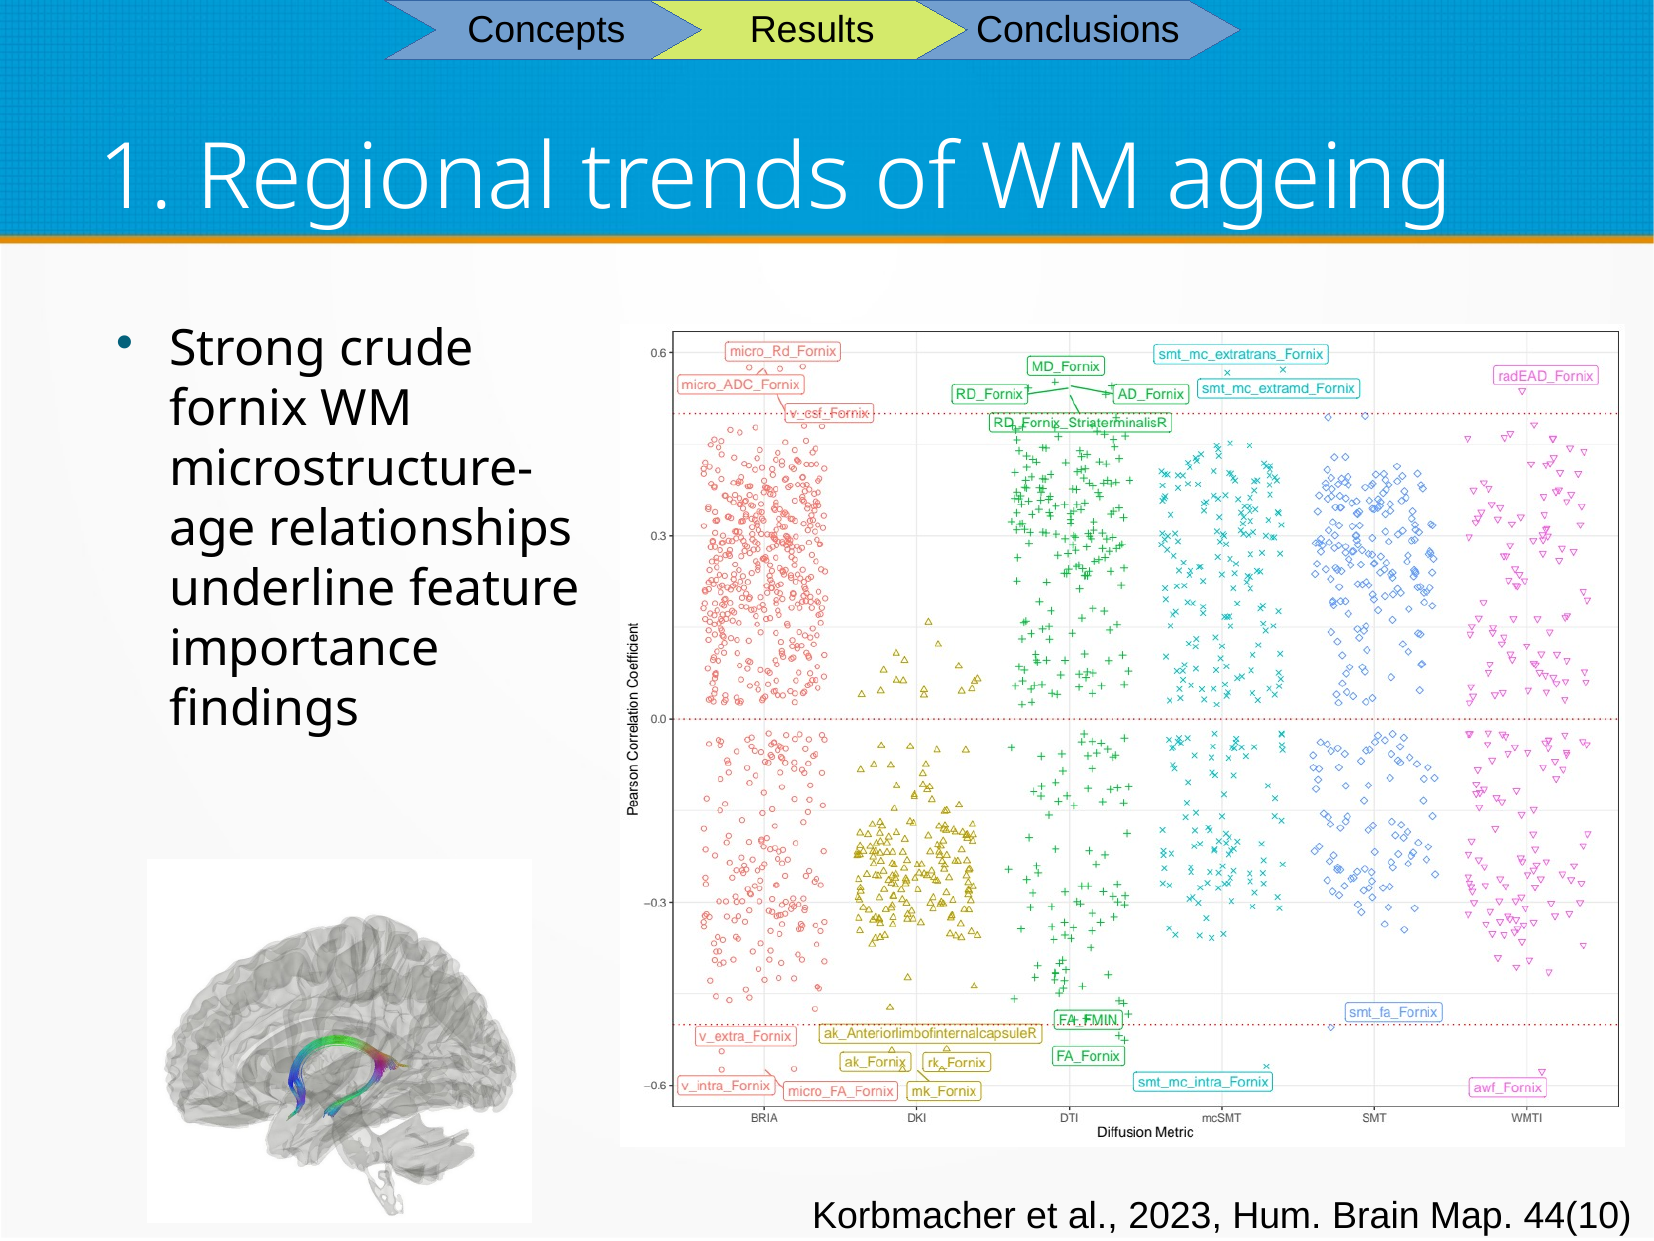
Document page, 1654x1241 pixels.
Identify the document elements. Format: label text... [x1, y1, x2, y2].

text_box Korbmacher et al., 2023, Hum. Brain Map. 44(10) [797, 1183, 1654, 1240]
list Strong crude fornix WM microstructure-age relationships underline feature importance findings [98, 315, 591, 1080]
text_box Results [649, 0, 965, 60]
text_box Conclusions [915, 0, 1241, 60]
picture [0, 233, 1654, 1241]
title 1. Regional trends of WM ageing [98, 19, 1654, 227]
text_box Concepts [384, 0, 700, 60]
